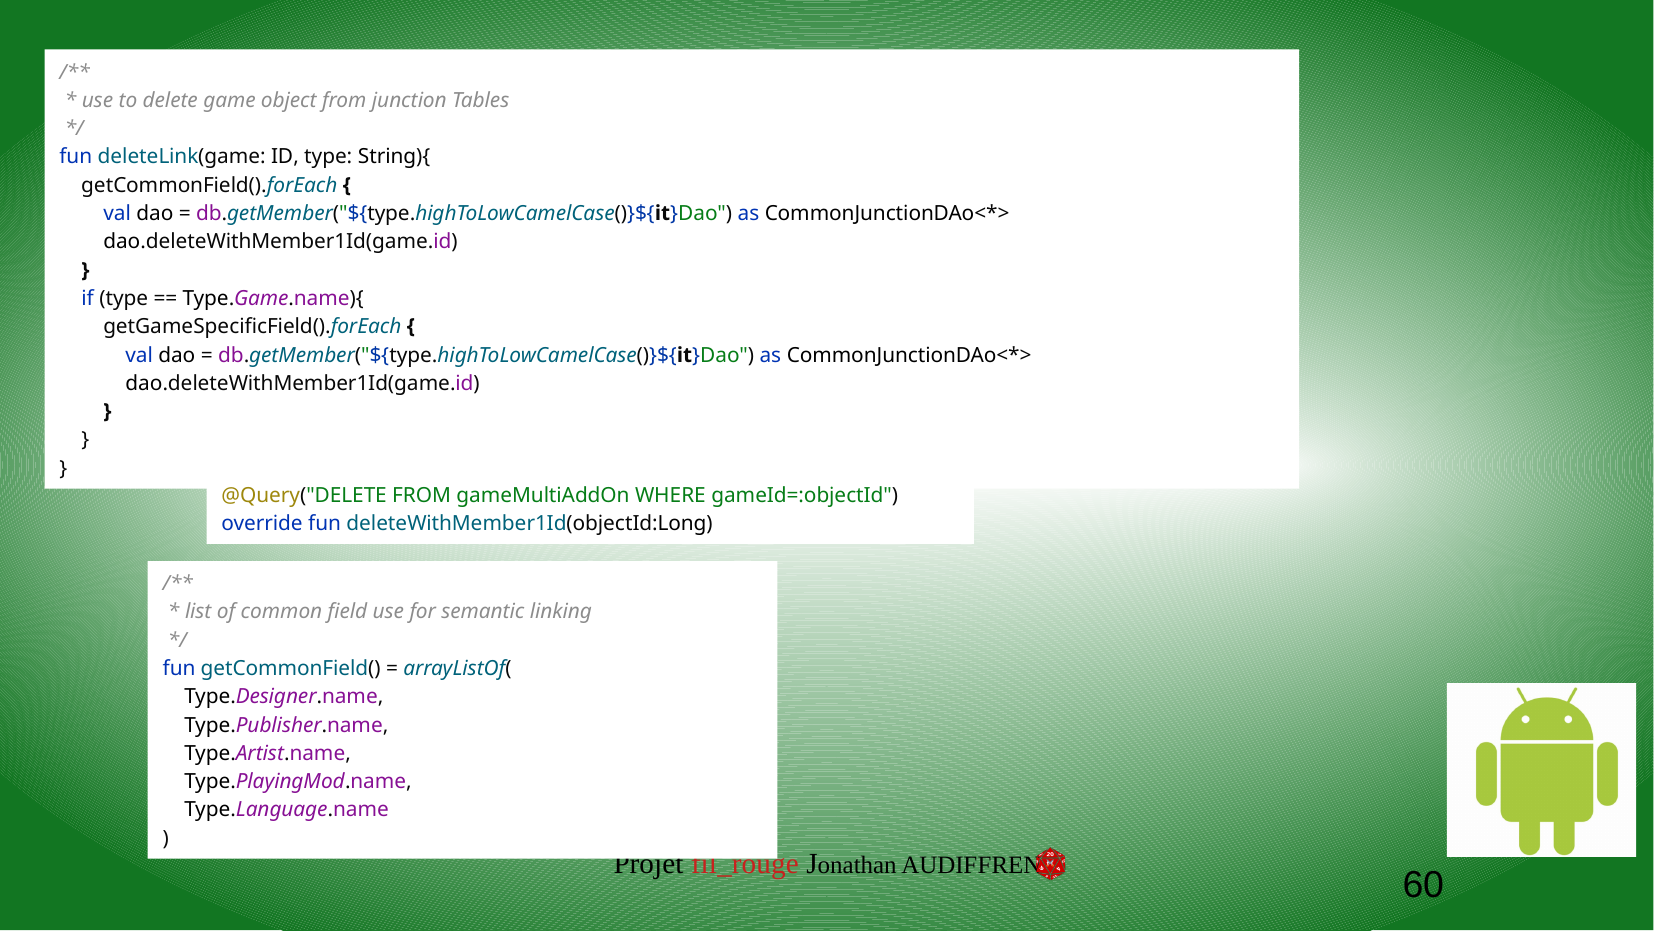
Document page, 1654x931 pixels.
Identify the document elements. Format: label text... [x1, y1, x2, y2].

text_box /** * use to delete game object from junction Tables */ fun deleteLink(game: ID, type: String){ getCommonField().forEach { val dao = db.getMember("${type.highToLowCamelCase()}${it}Dao") as CommonJunctionDAo<*> dao.deleteWithMember1Id(game.id) } if (type == Type.Game.name){ getGameSpecificField().forEach { val dao = db.getMember("${type.highToLowCamelCase()}${it}Dao") as CommonJunctionDAo<*> dao.deleteWithMember1Id(game.id) } } } [44, 49, 1300, 443]
picture [1033, 847, 1067, 881]
picture [1446, 683, 1637, 857]
text_box /** * list of common field use for semantic linking */ fun getCommonField() = arrayListOf( Type.Designer.name, Type.Publisher.name, Type.Artist.name, Type.PlayingMod.name, Type.Language.name ) [147, 561, 778, 811]
text_box @Query("DELETE FROM gameMultiAddOn WHERE gameId=:objectId") override fun deleteWithMember1Id(objectId:Long) [206, 472, 974, 535]
